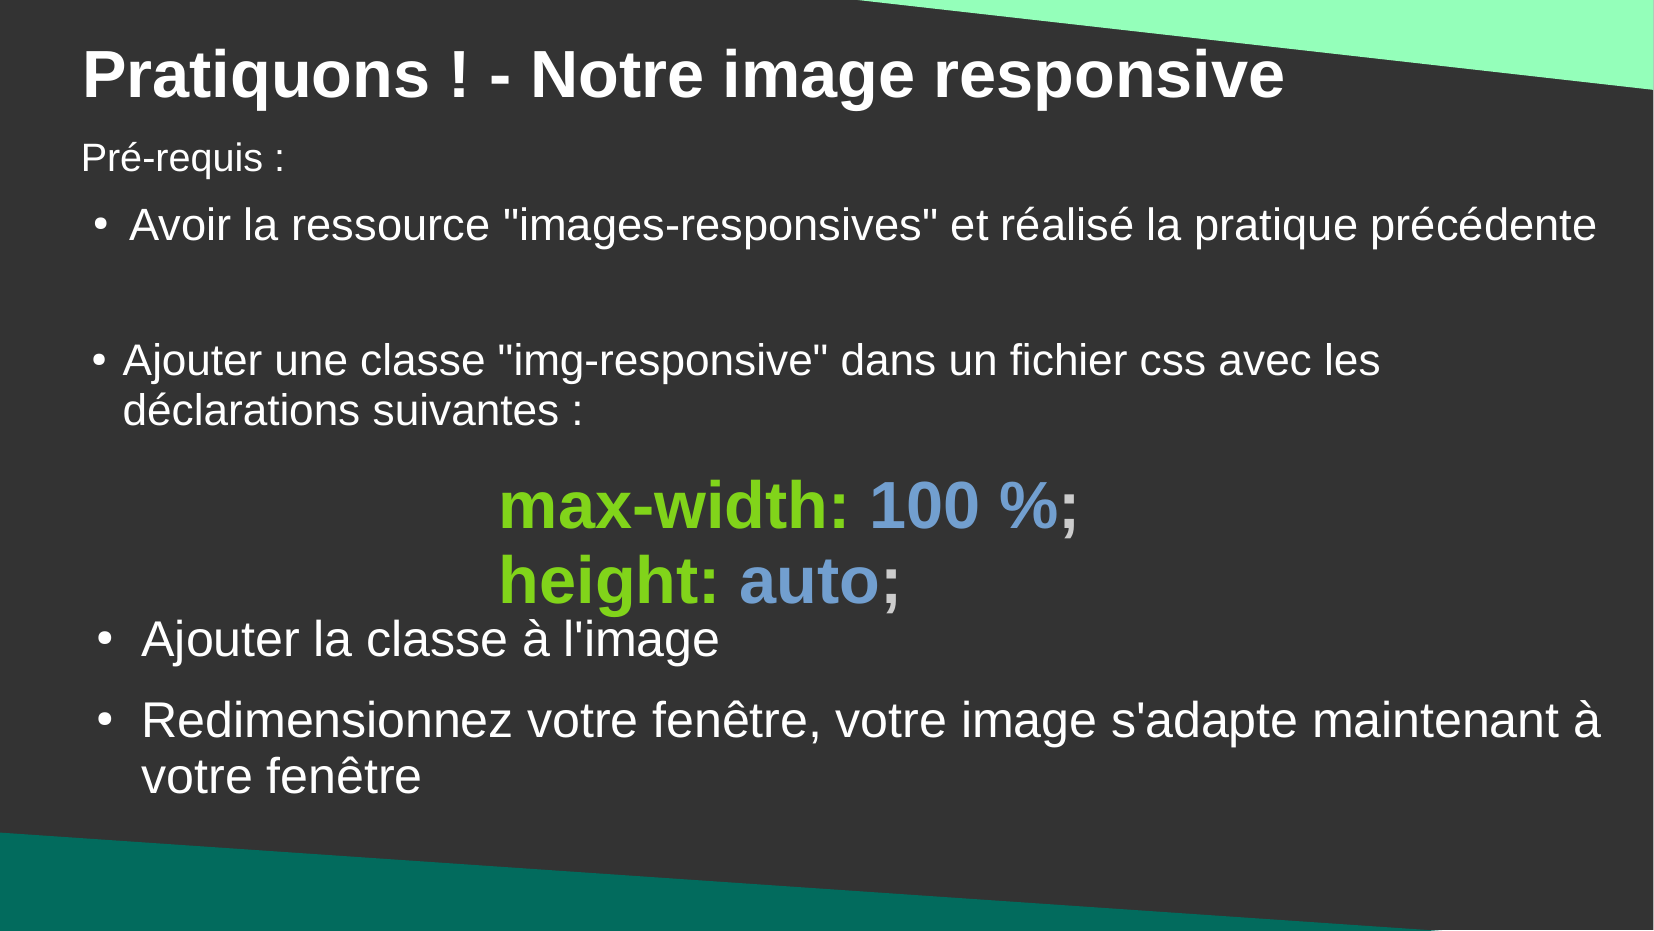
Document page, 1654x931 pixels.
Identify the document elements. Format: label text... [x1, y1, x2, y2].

list Pré-requis : Avoir la ressource "images-responsives" et réalisé la pratique précédente [80, 135, 1620, 284]
list Ajouter une classe "img-responsive" dans un fichier css avec les déclarations suivantes : [80, 335, 1605, 435]
list Ajouter la classe à l'image Redimensionnez votre fenêtre, votre image s'adapte maintenant à votre fenêtre [80, 611, 1605, 807]
text_box max-width: 100 %; height: auto; [484, 460, 1099, 611]
title Pratiquons ! - Notre image responsive [82, 37, 1571, 114]
text_box [857, 0, 1654, 90]
